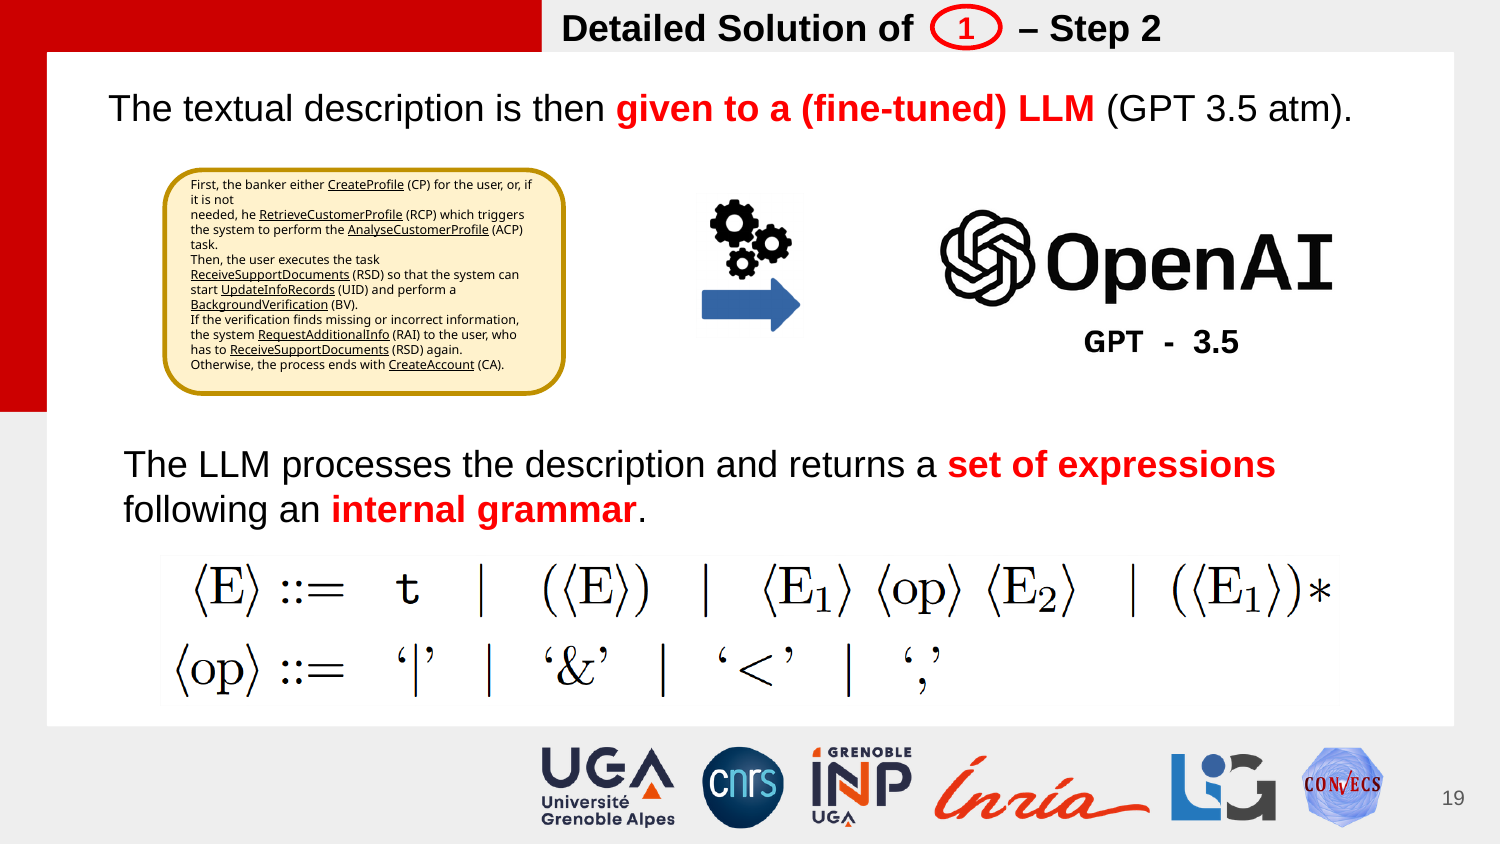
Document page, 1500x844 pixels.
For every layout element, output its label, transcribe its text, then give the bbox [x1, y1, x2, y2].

text_box Detailed Solution of – Step 2 [546, 0, 1441, 55]
text_box First, the banker either CreateProfile (CP) for the user, or, if it is not needed, he RetrieveCustomerProfile (RCP) which triggers the system to perform the AnalyseCustomerProfile (ACP) task. Then, the user executes the task ReceiveSupportDocuments (RSD) so that the system can start UpdateInfoRecords (UID) and perform a BackgroundVerification (BV). If the verification finds missing or incorrect information, the system RequestAdditionalInfo (RAI) to the user, who has to ReceiveSupportDocuments (RSD) again. Otherwise, the process ends with CreateAccount (CA). [164, 169, 564, 394]
slide_number <numéro> [1389, 764, 1480, 830]
text_box The LLM processes the description and returns a set of expressions following an internal grammar. [108, 436, 1392, 546]
text_box 1 [932, 6, 1001, 49]
text_box - 3.5 [1148, 304, 1362, 370]
text_box The textual description is then given to a (fine-tuned) LLM (GPT 3.5 atm). [93, 80, 1377, 136]
picture [0, 0, 1500, 844]
